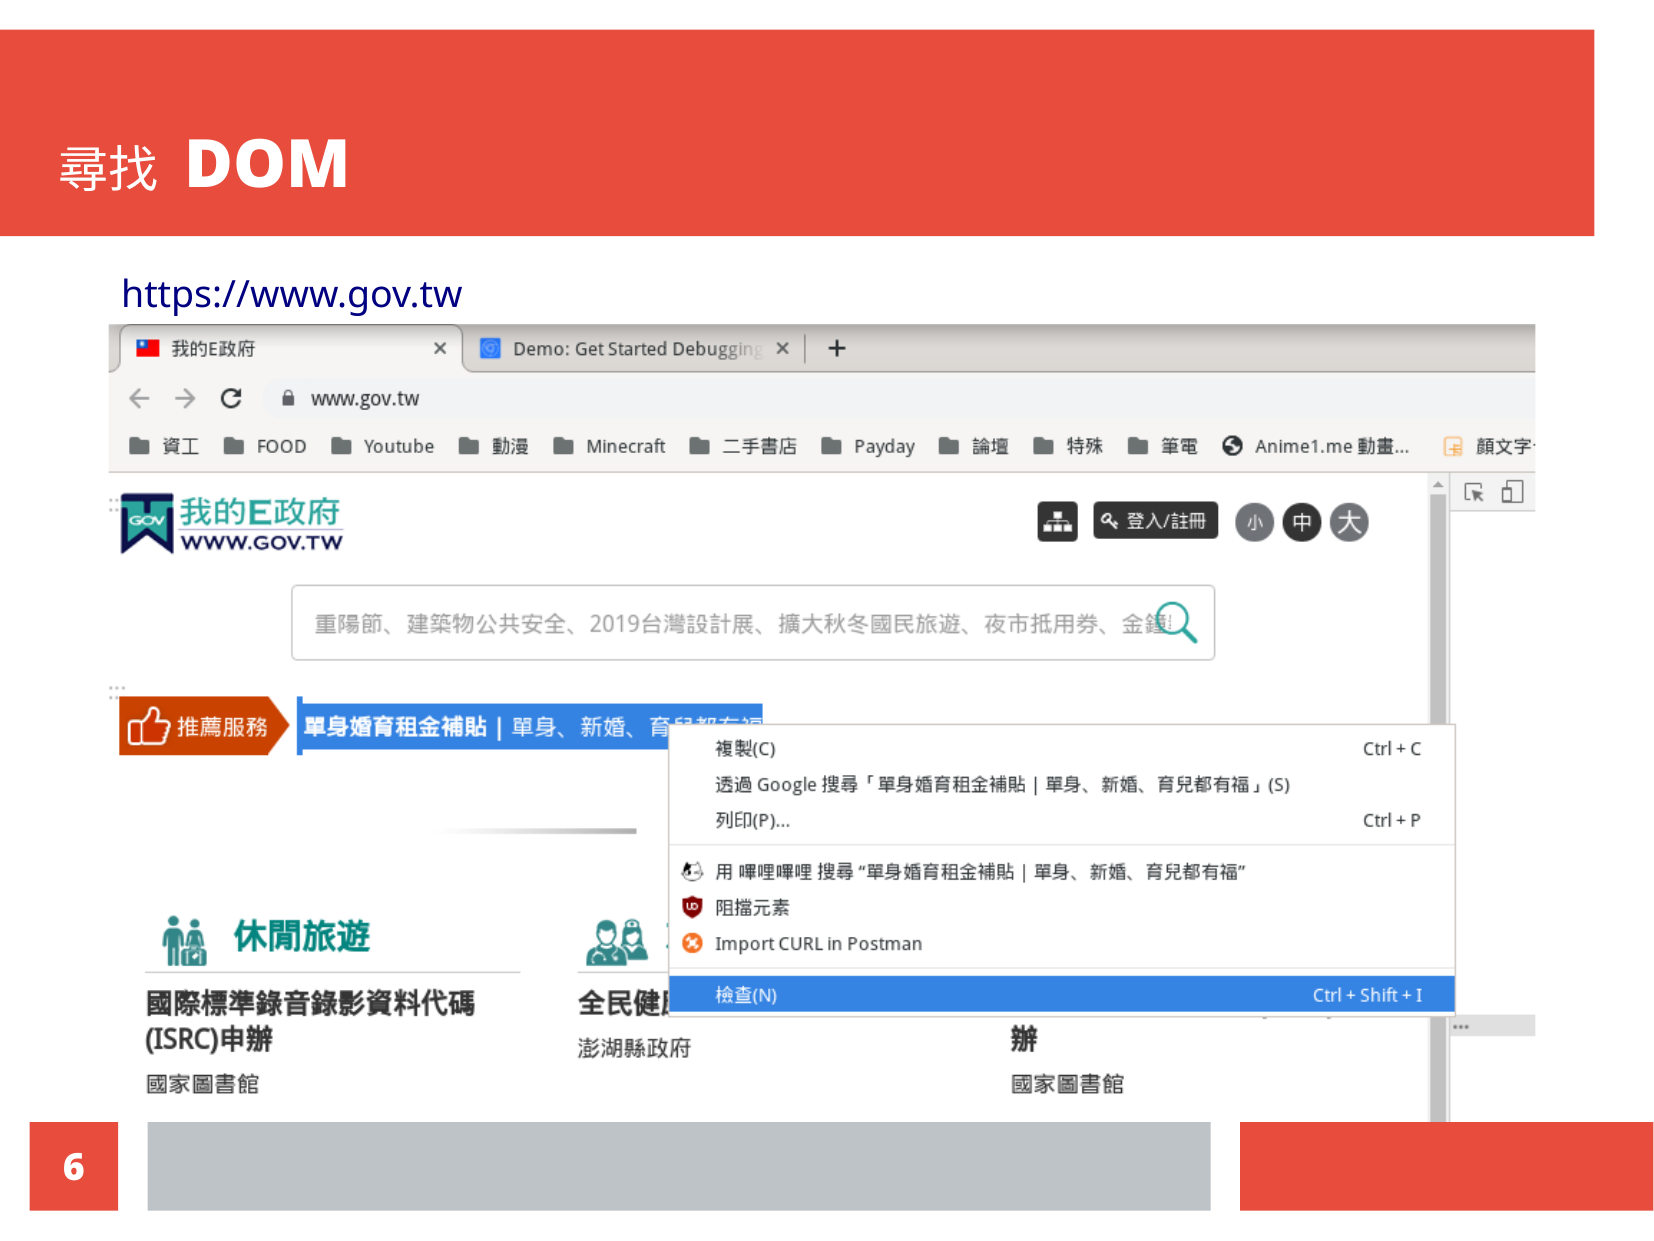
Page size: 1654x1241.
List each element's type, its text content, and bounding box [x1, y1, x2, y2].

text_box https://www.gov.tw [106, 259, 686, 319]
title 尋找 DOM [59, 59, 1595, 207]
picture [108, 324, 1536, 1122]
